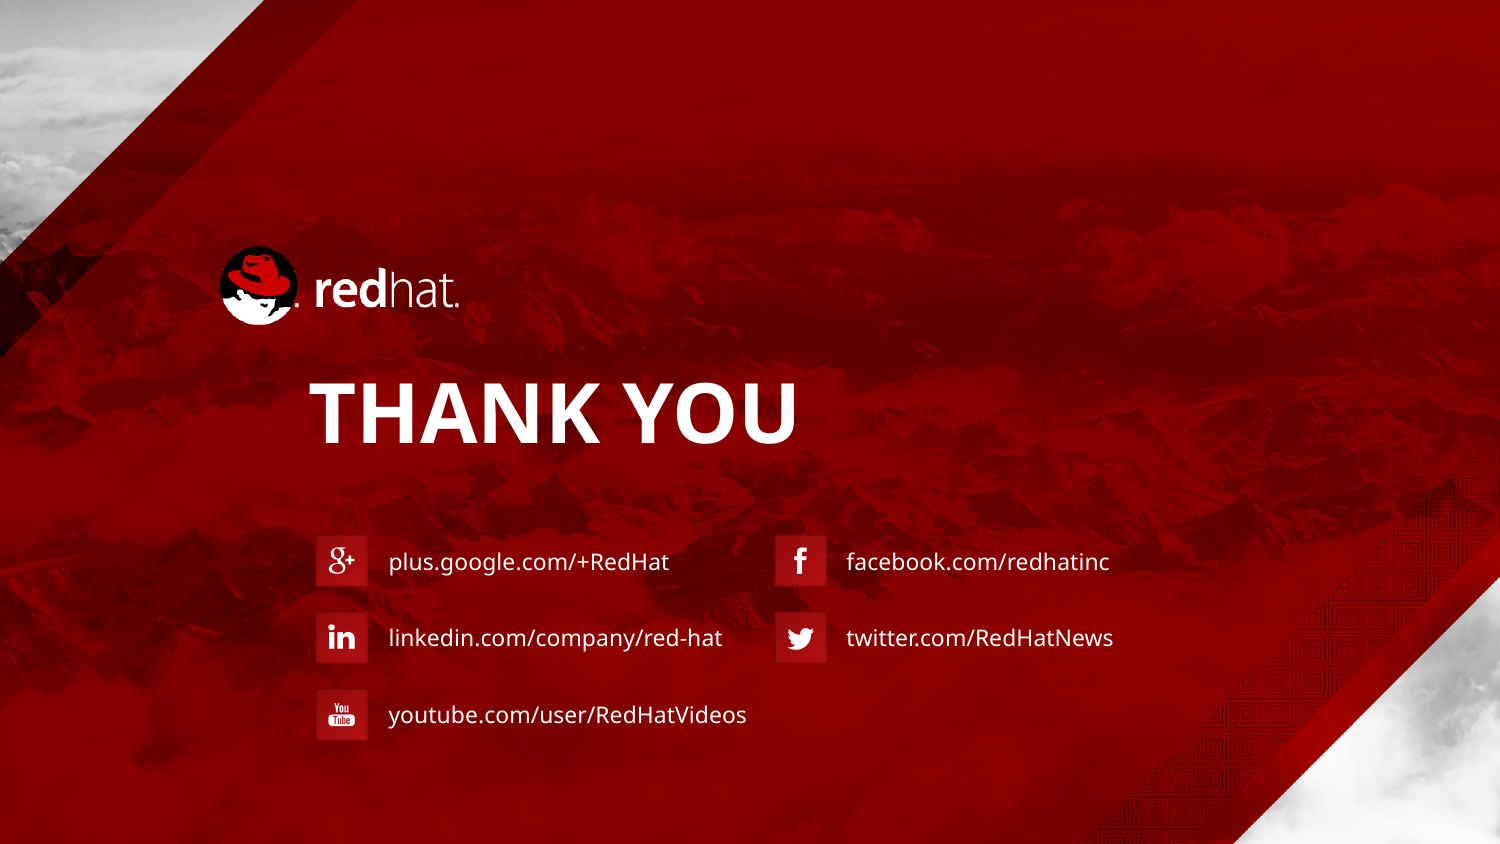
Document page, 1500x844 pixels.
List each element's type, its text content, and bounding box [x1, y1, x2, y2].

subtitle facebook.com/redhatinc [831, 535, 1222, 587]
subtitle twitter.com/RedHatNews [831, 612, 1222, 664]
picture [0, 0, 1500, 844]
subtitle linkedin.com/company/red-hat [373, 612, 764, 664]
subtitle youtube.com/user/RedHatVideos [373, 688, 764, 740]
subtitle plus.google.com/+RedHat [373, 535, 764, 587]
title THANK YOU [293, 310, 1268, 511]
